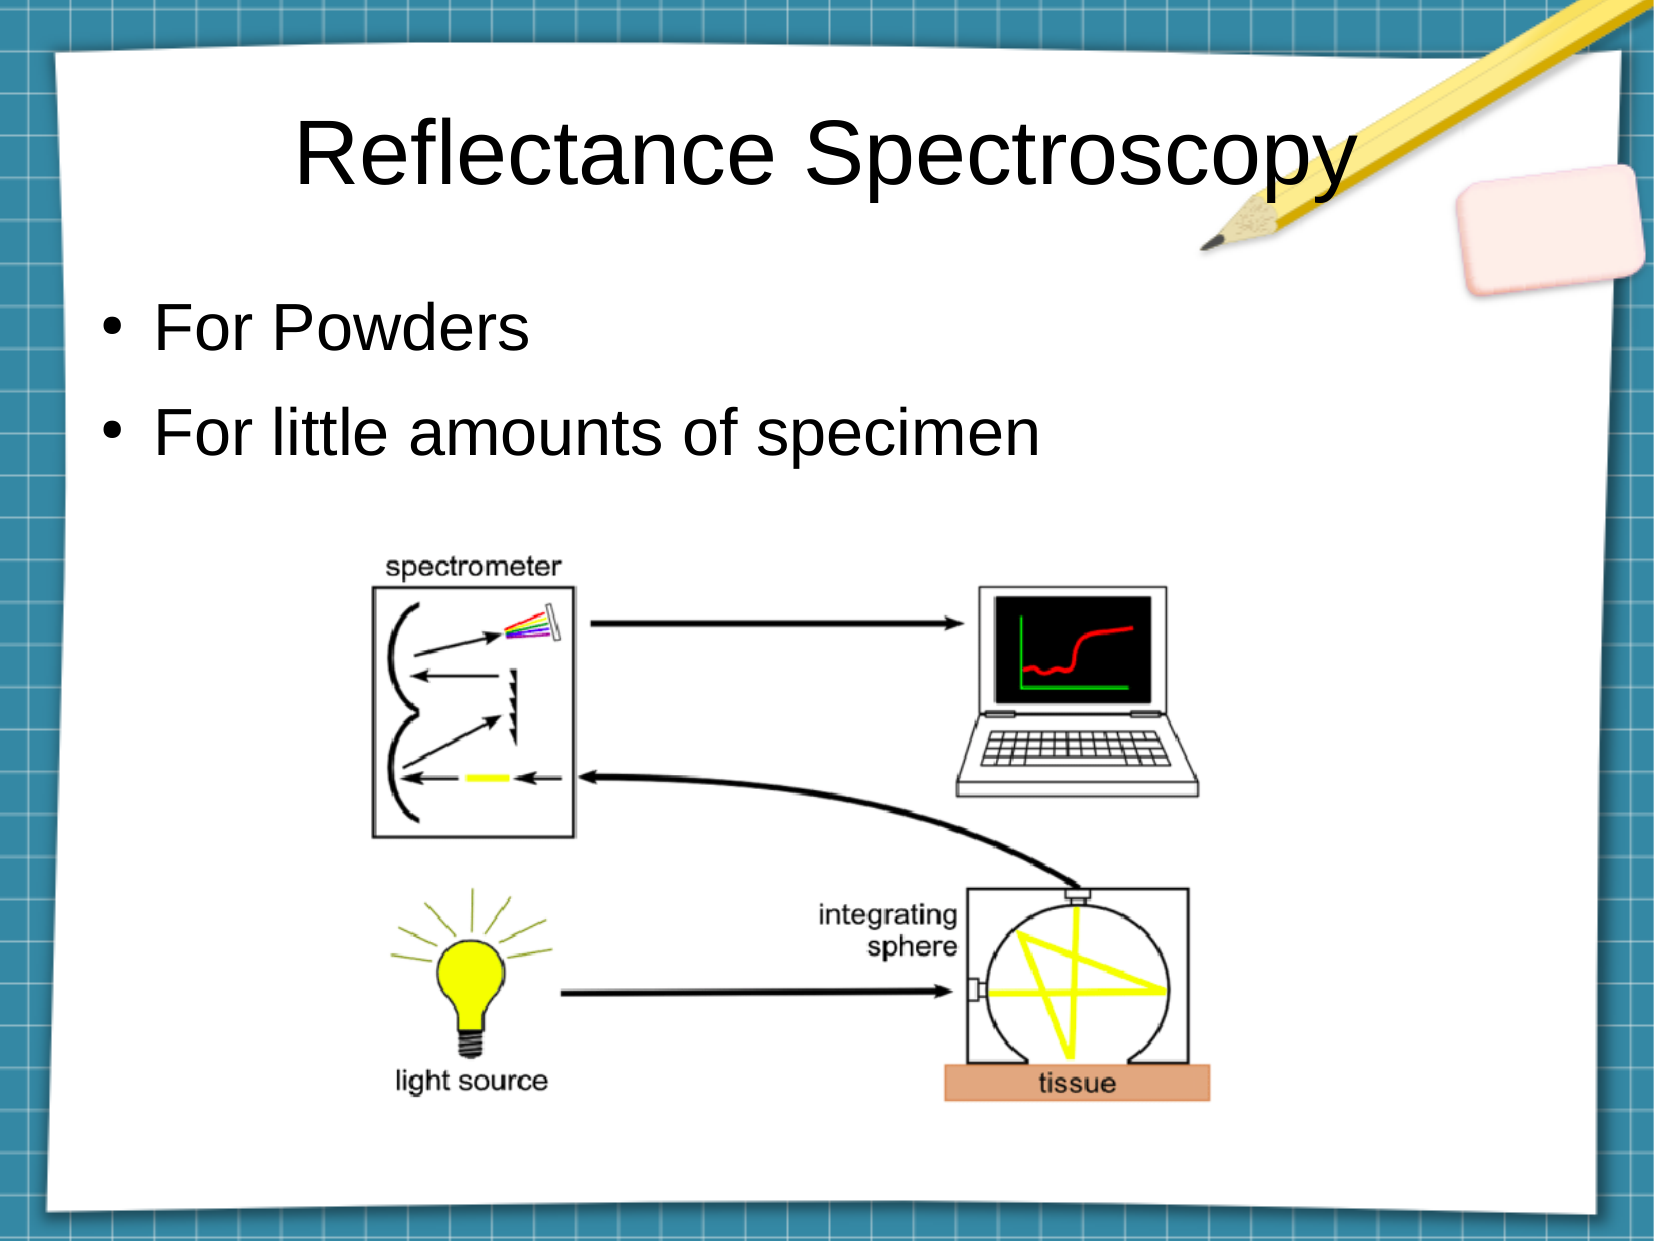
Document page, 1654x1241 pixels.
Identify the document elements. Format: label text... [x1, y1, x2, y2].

picture [0, 0, 1654, 1241]
title Reflectance Spectroscopy [82, 49, 1571, 257]
list For Powders For little amounts of specimen [82, 290, 1571, 1010]
